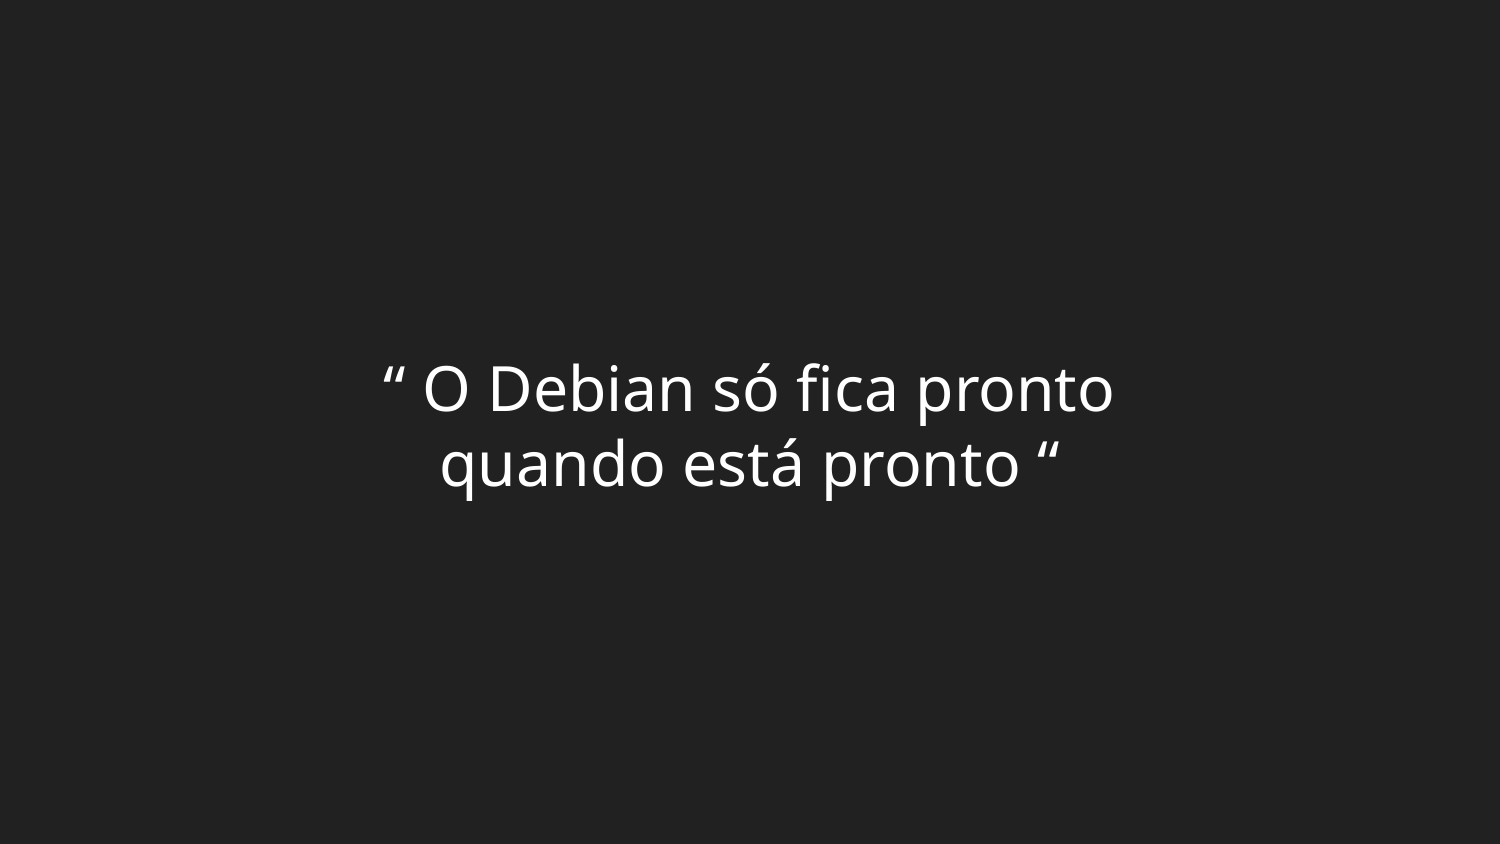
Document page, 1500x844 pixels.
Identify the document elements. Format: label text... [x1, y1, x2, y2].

list “ O Debian só fica pronto quando está pronto “ [344, 334, 1156, 510]
